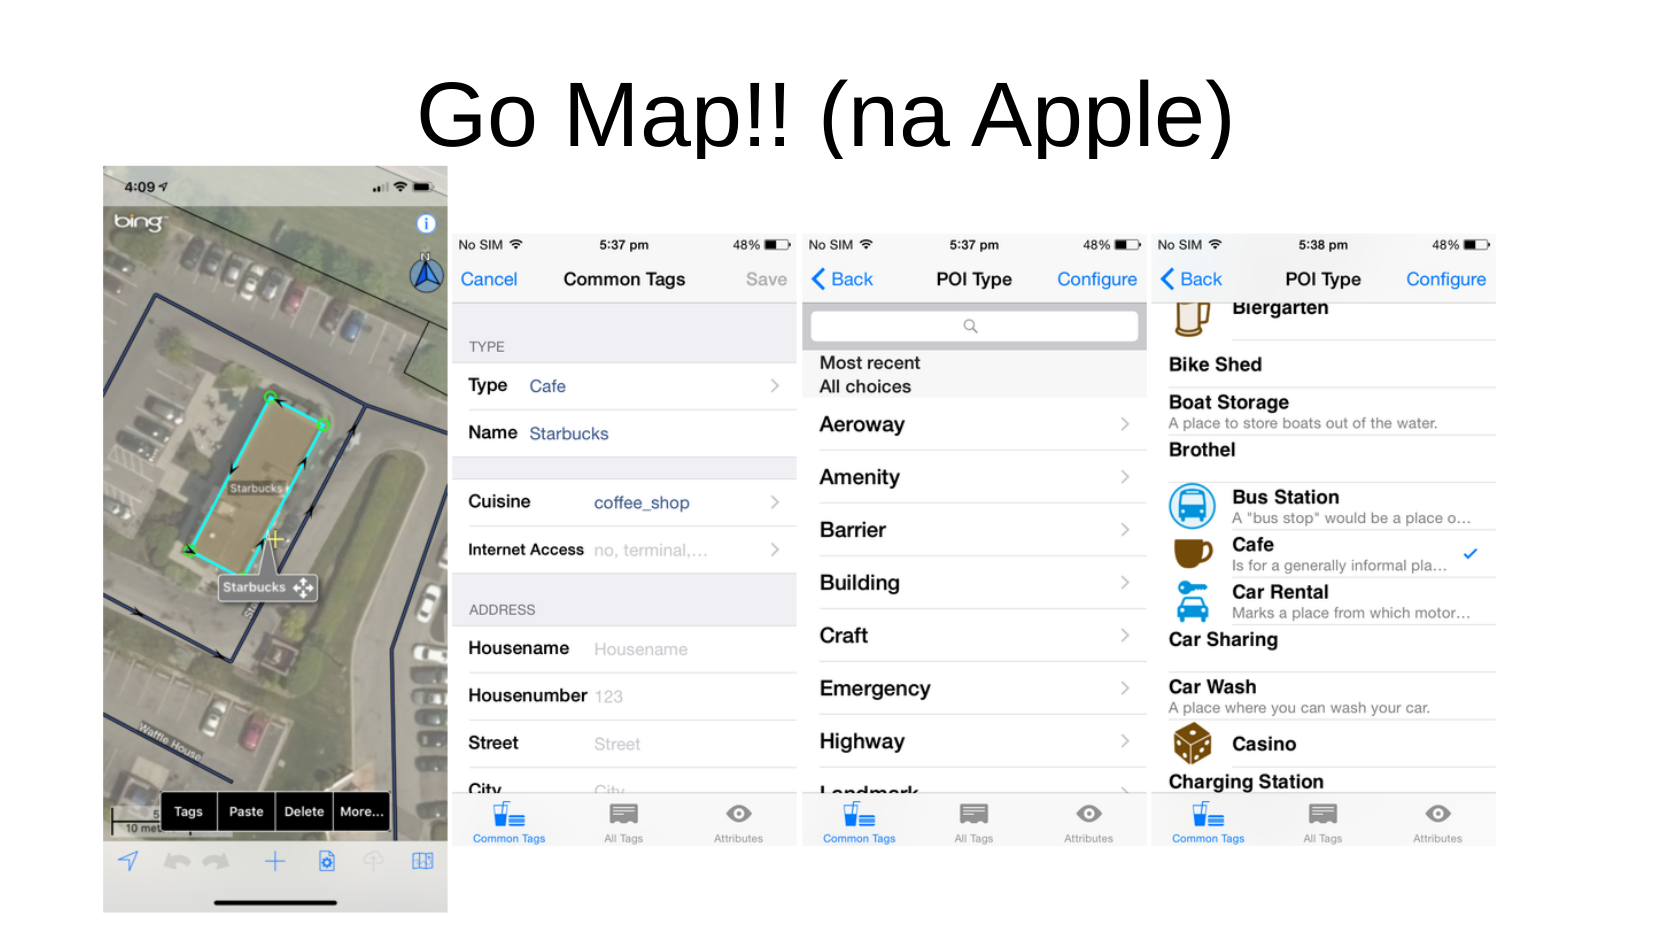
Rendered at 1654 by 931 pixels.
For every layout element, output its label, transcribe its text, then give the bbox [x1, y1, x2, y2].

picture [94, 159, 1512, 931]
title Go Map!! (na Apple) [82, 37, 1571, 193]
